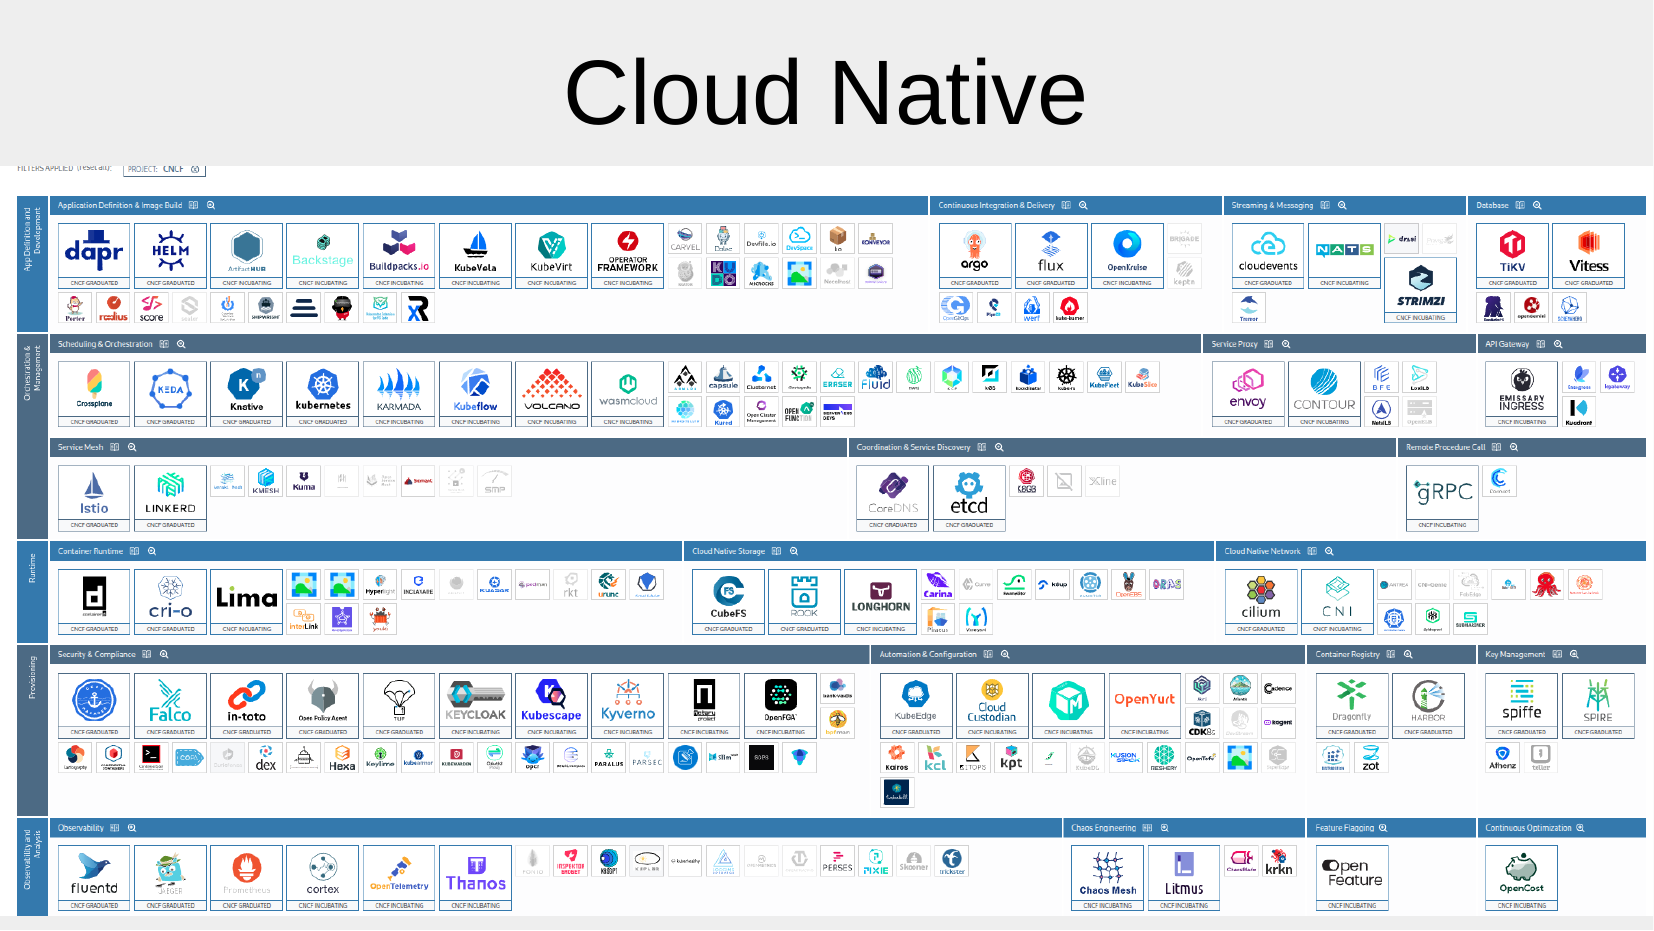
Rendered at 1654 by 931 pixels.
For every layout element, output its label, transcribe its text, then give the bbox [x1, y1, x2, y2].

title Cloud Native [82, 37, 1571, 148]
picture [0, 166, 1654, 916]
